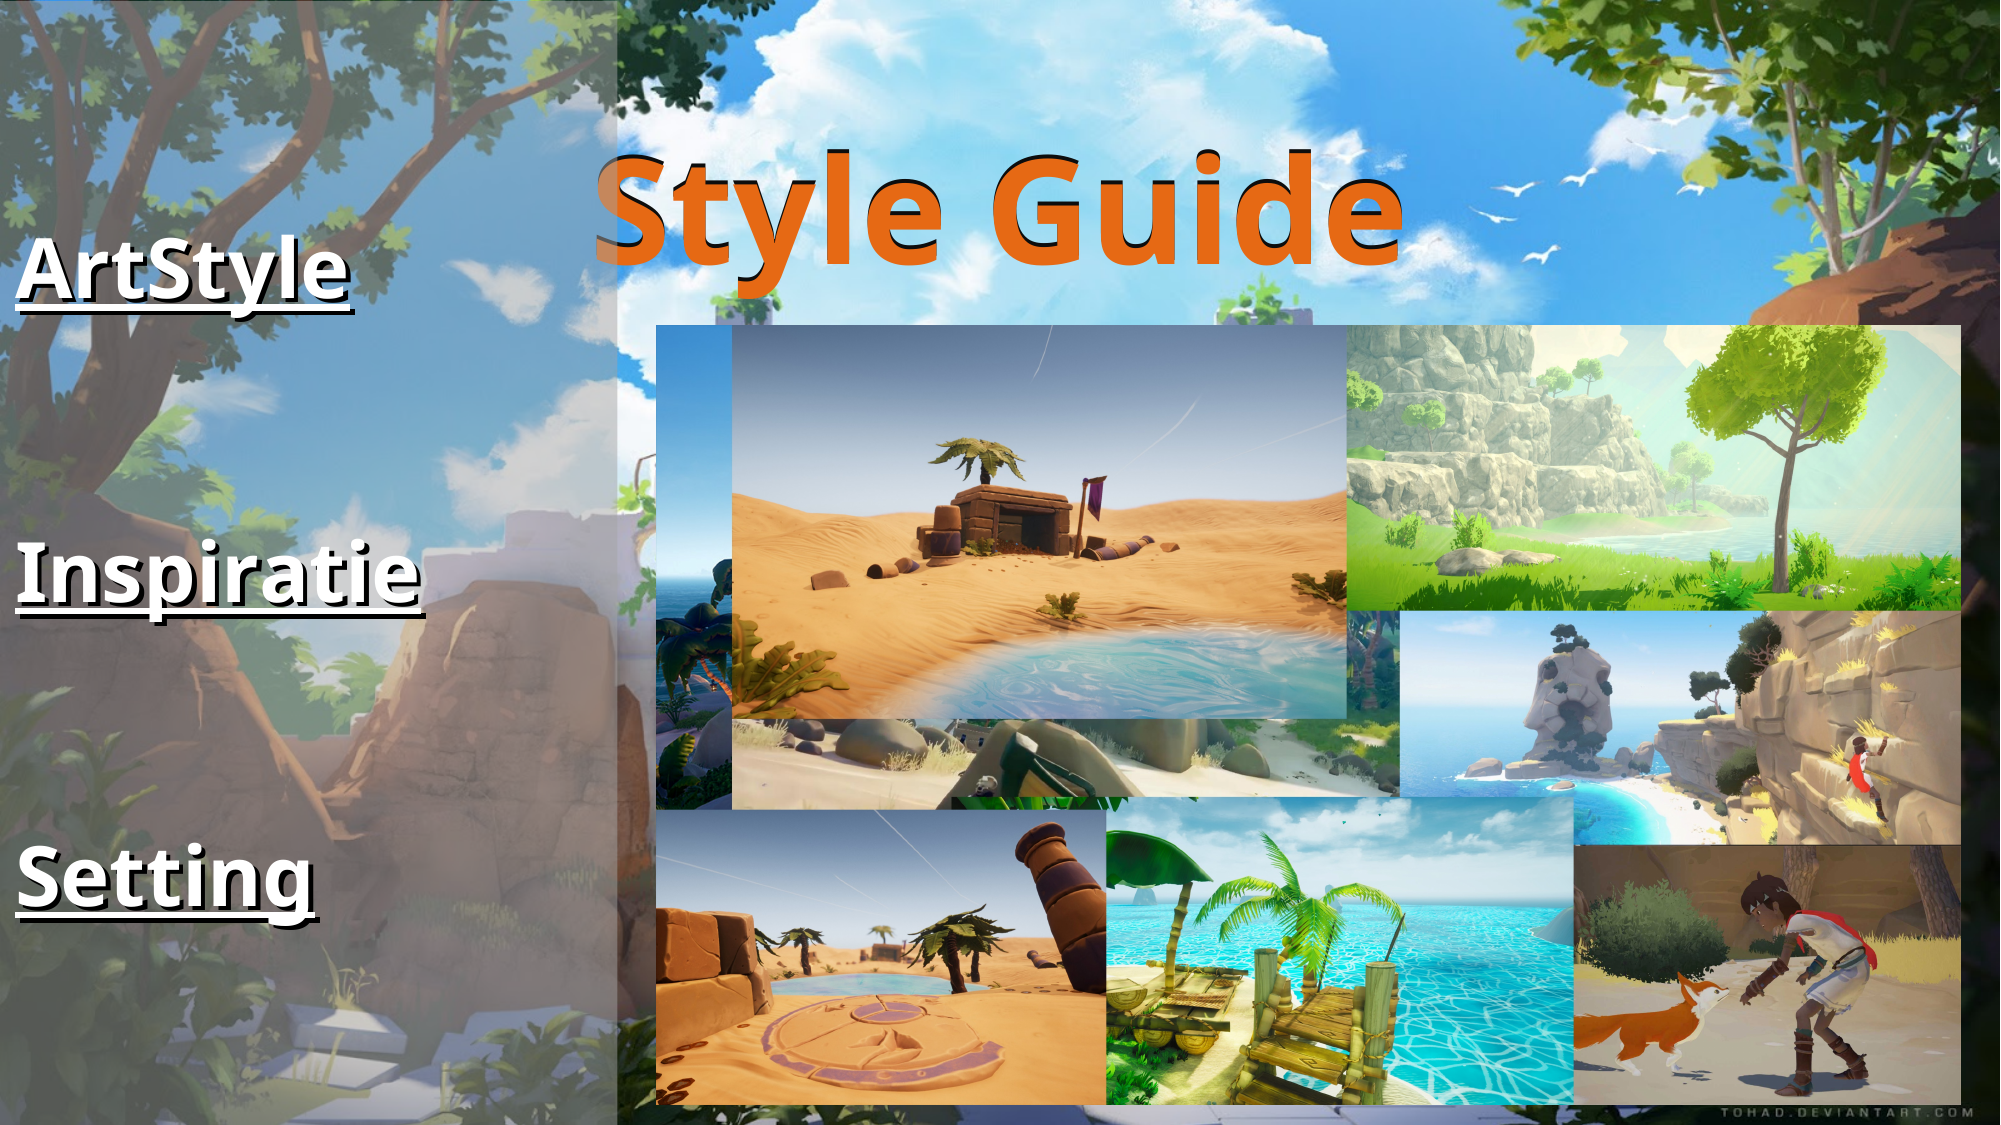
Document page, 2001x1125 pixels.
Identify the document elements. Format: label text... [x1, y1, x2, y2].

text_box ArtStyle Inspiratie Setting [0, 1, 618, 1125]
picture [0, 0, 2000, 1125]
text_box Style Guide [618, 91, 1724, 344]
text_box Style Guide [618, 86, 1724, 91]
